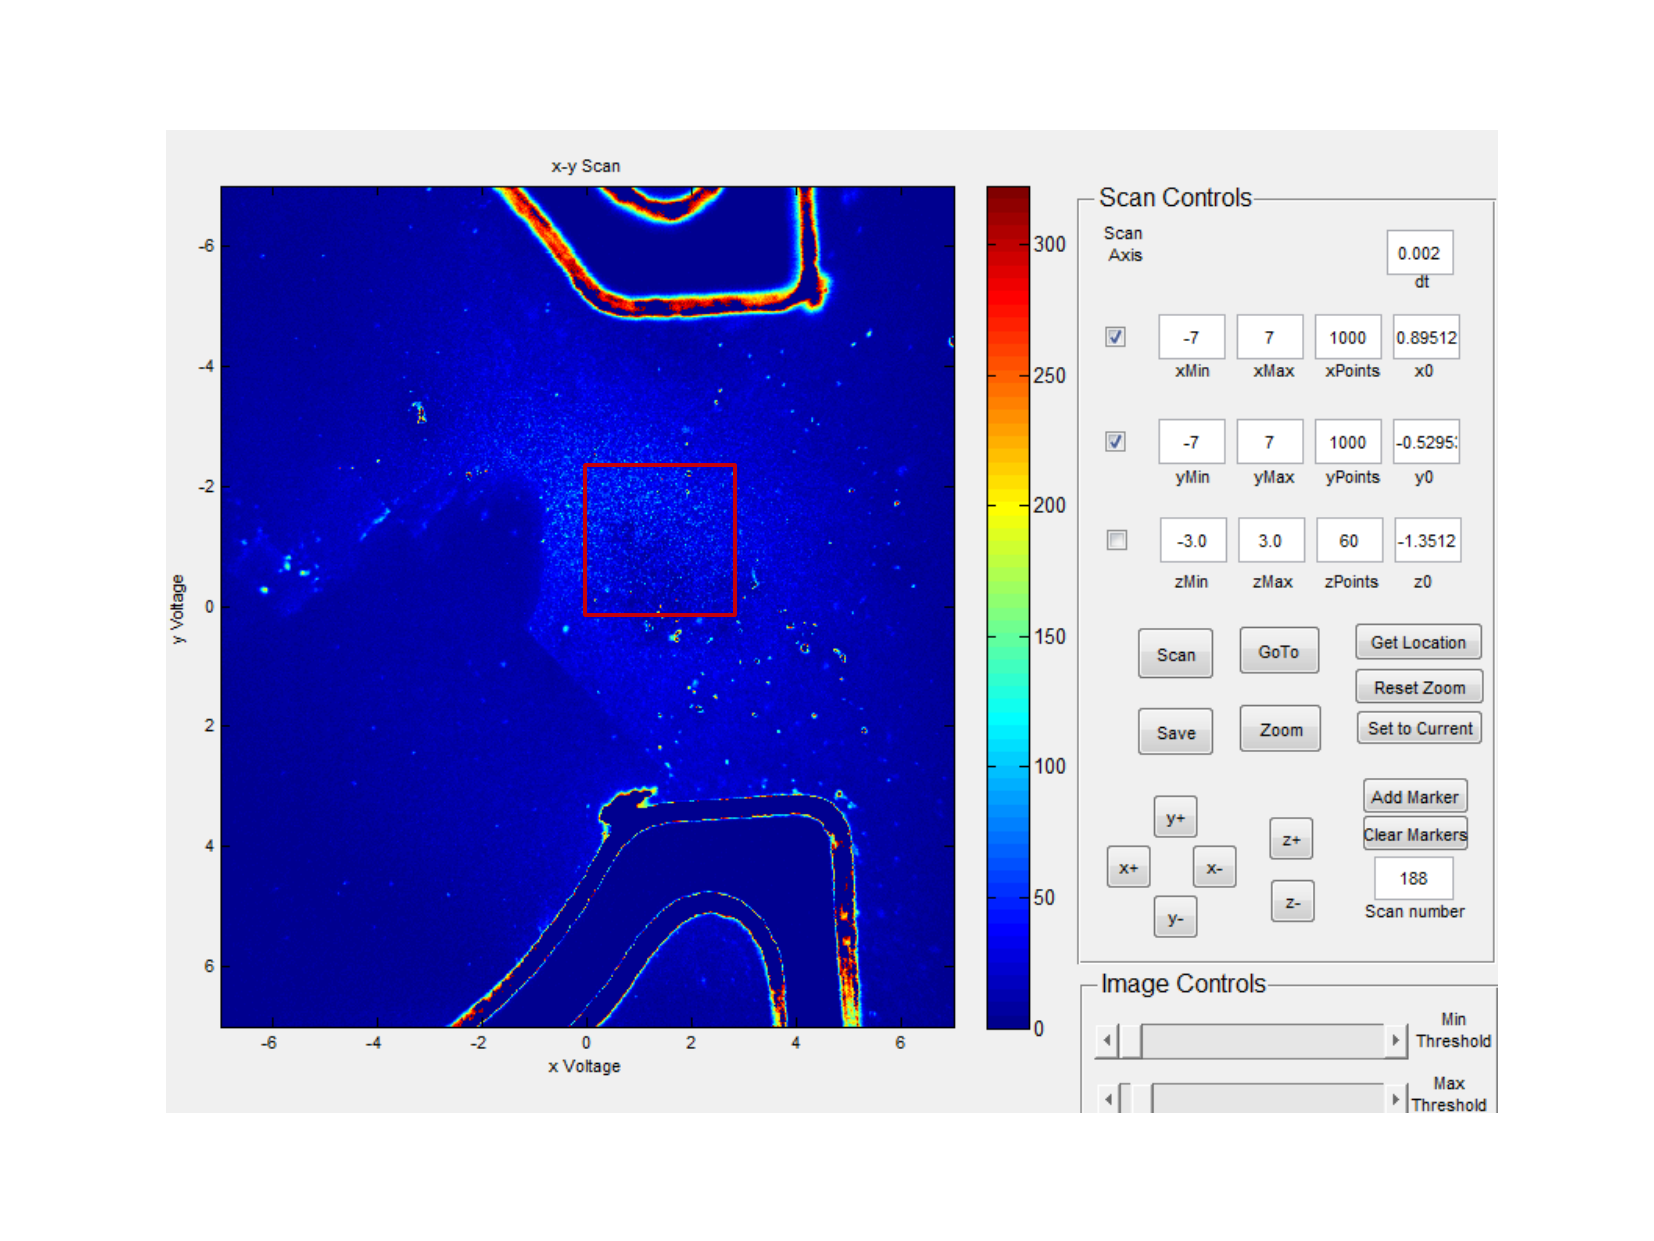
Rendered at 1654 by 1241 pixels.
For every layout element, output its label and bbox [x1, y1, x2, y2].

picture [166, 130, 1498, 1113]
